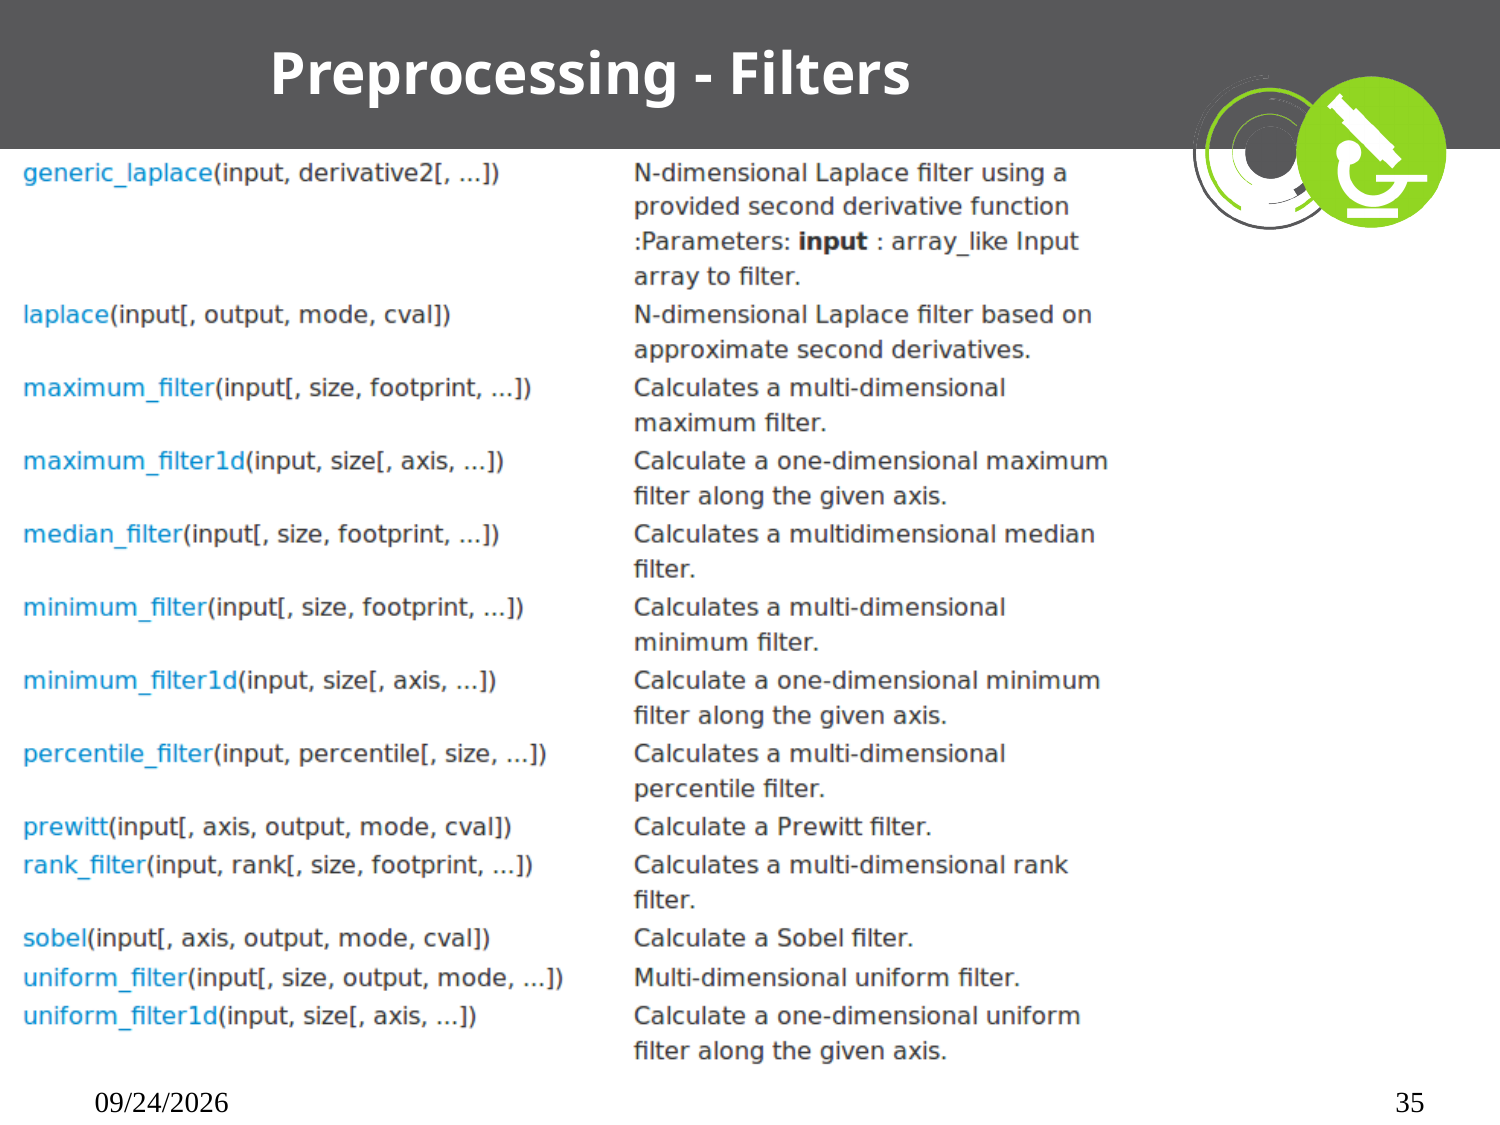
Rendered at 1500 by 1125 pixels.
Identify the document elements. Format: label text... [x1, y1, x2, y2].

picture [0, 151, 1123, 1087]
picture [1188, 69, 1453, 236]
title Preprocessing - Filters [0, 1, 1182, 142]
